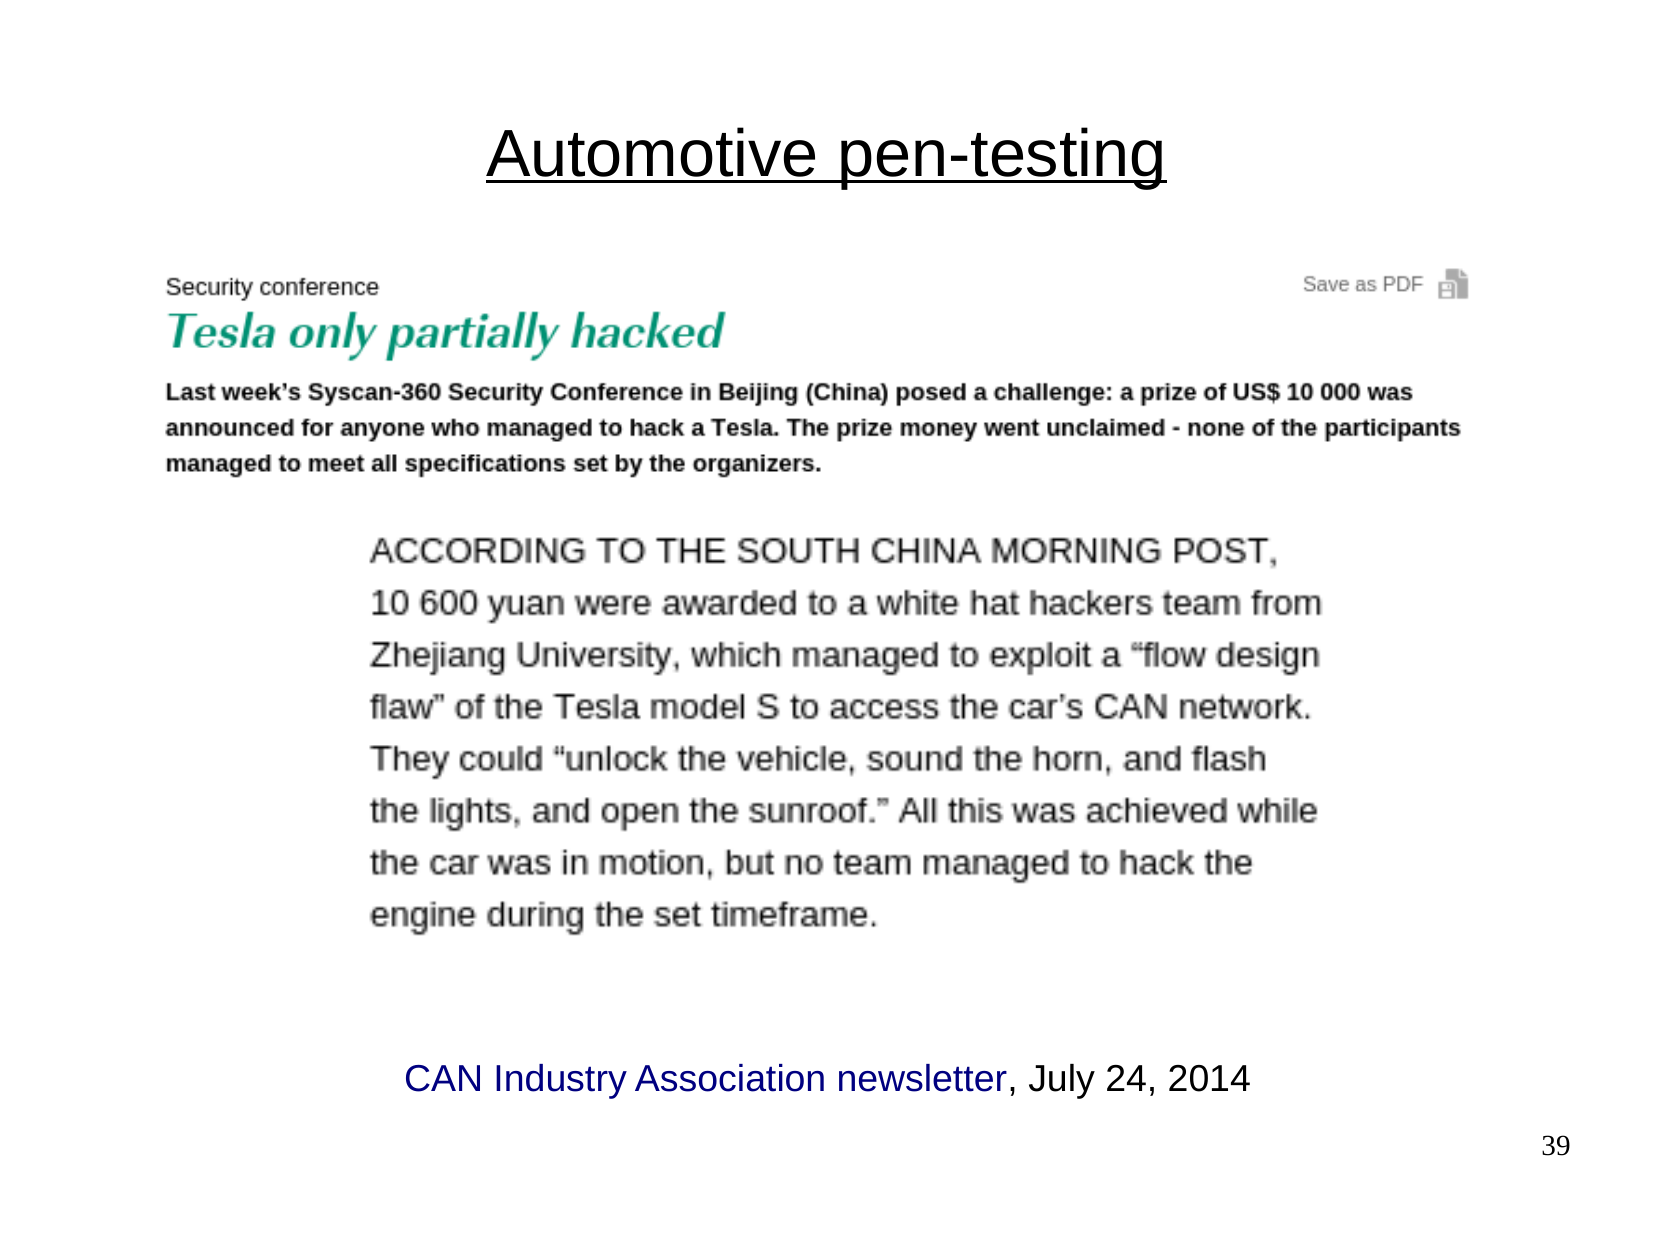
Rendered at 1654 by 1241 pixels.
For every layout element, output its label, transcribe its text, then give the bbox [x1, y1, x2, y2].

picture [330, 509, 1334, 961]
picture [151, 257, 1502, 485]
title Automotive pen-testing [82, 49, 1571, 257]
text_box CAN Industry Association newsletter, July 24, 2014 [389, 1050, 1265, 1107]
